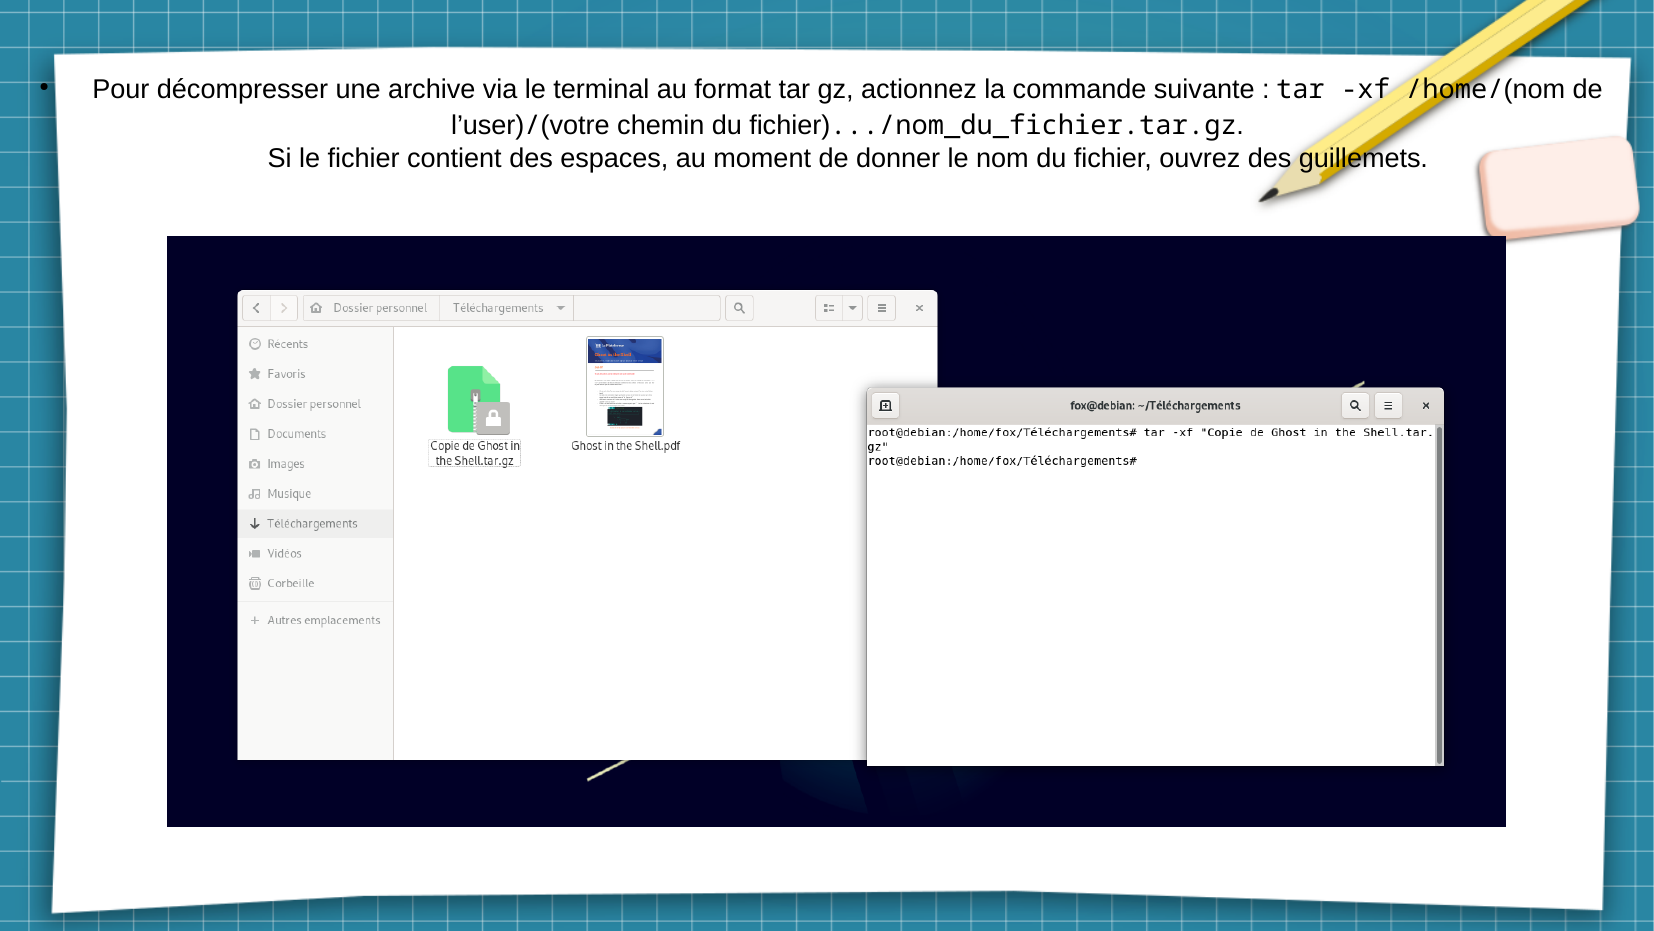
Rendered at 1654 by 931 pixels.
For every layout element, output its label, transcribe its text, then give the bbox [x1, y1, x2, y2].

picture [0, 0, 1654, 931]
title Pour décompresser une archive via le terminal au format tar gz, actionnez la commande suivante : tar -xf /home/(nom de l’user)/(votre chemin du fichier).../nom_du_fichier.tar.gz. Si le fichier contient des espaces, au moment de donner le nom du fichier, ouvrez des guillemets. [0, 74, 1625, 168]
